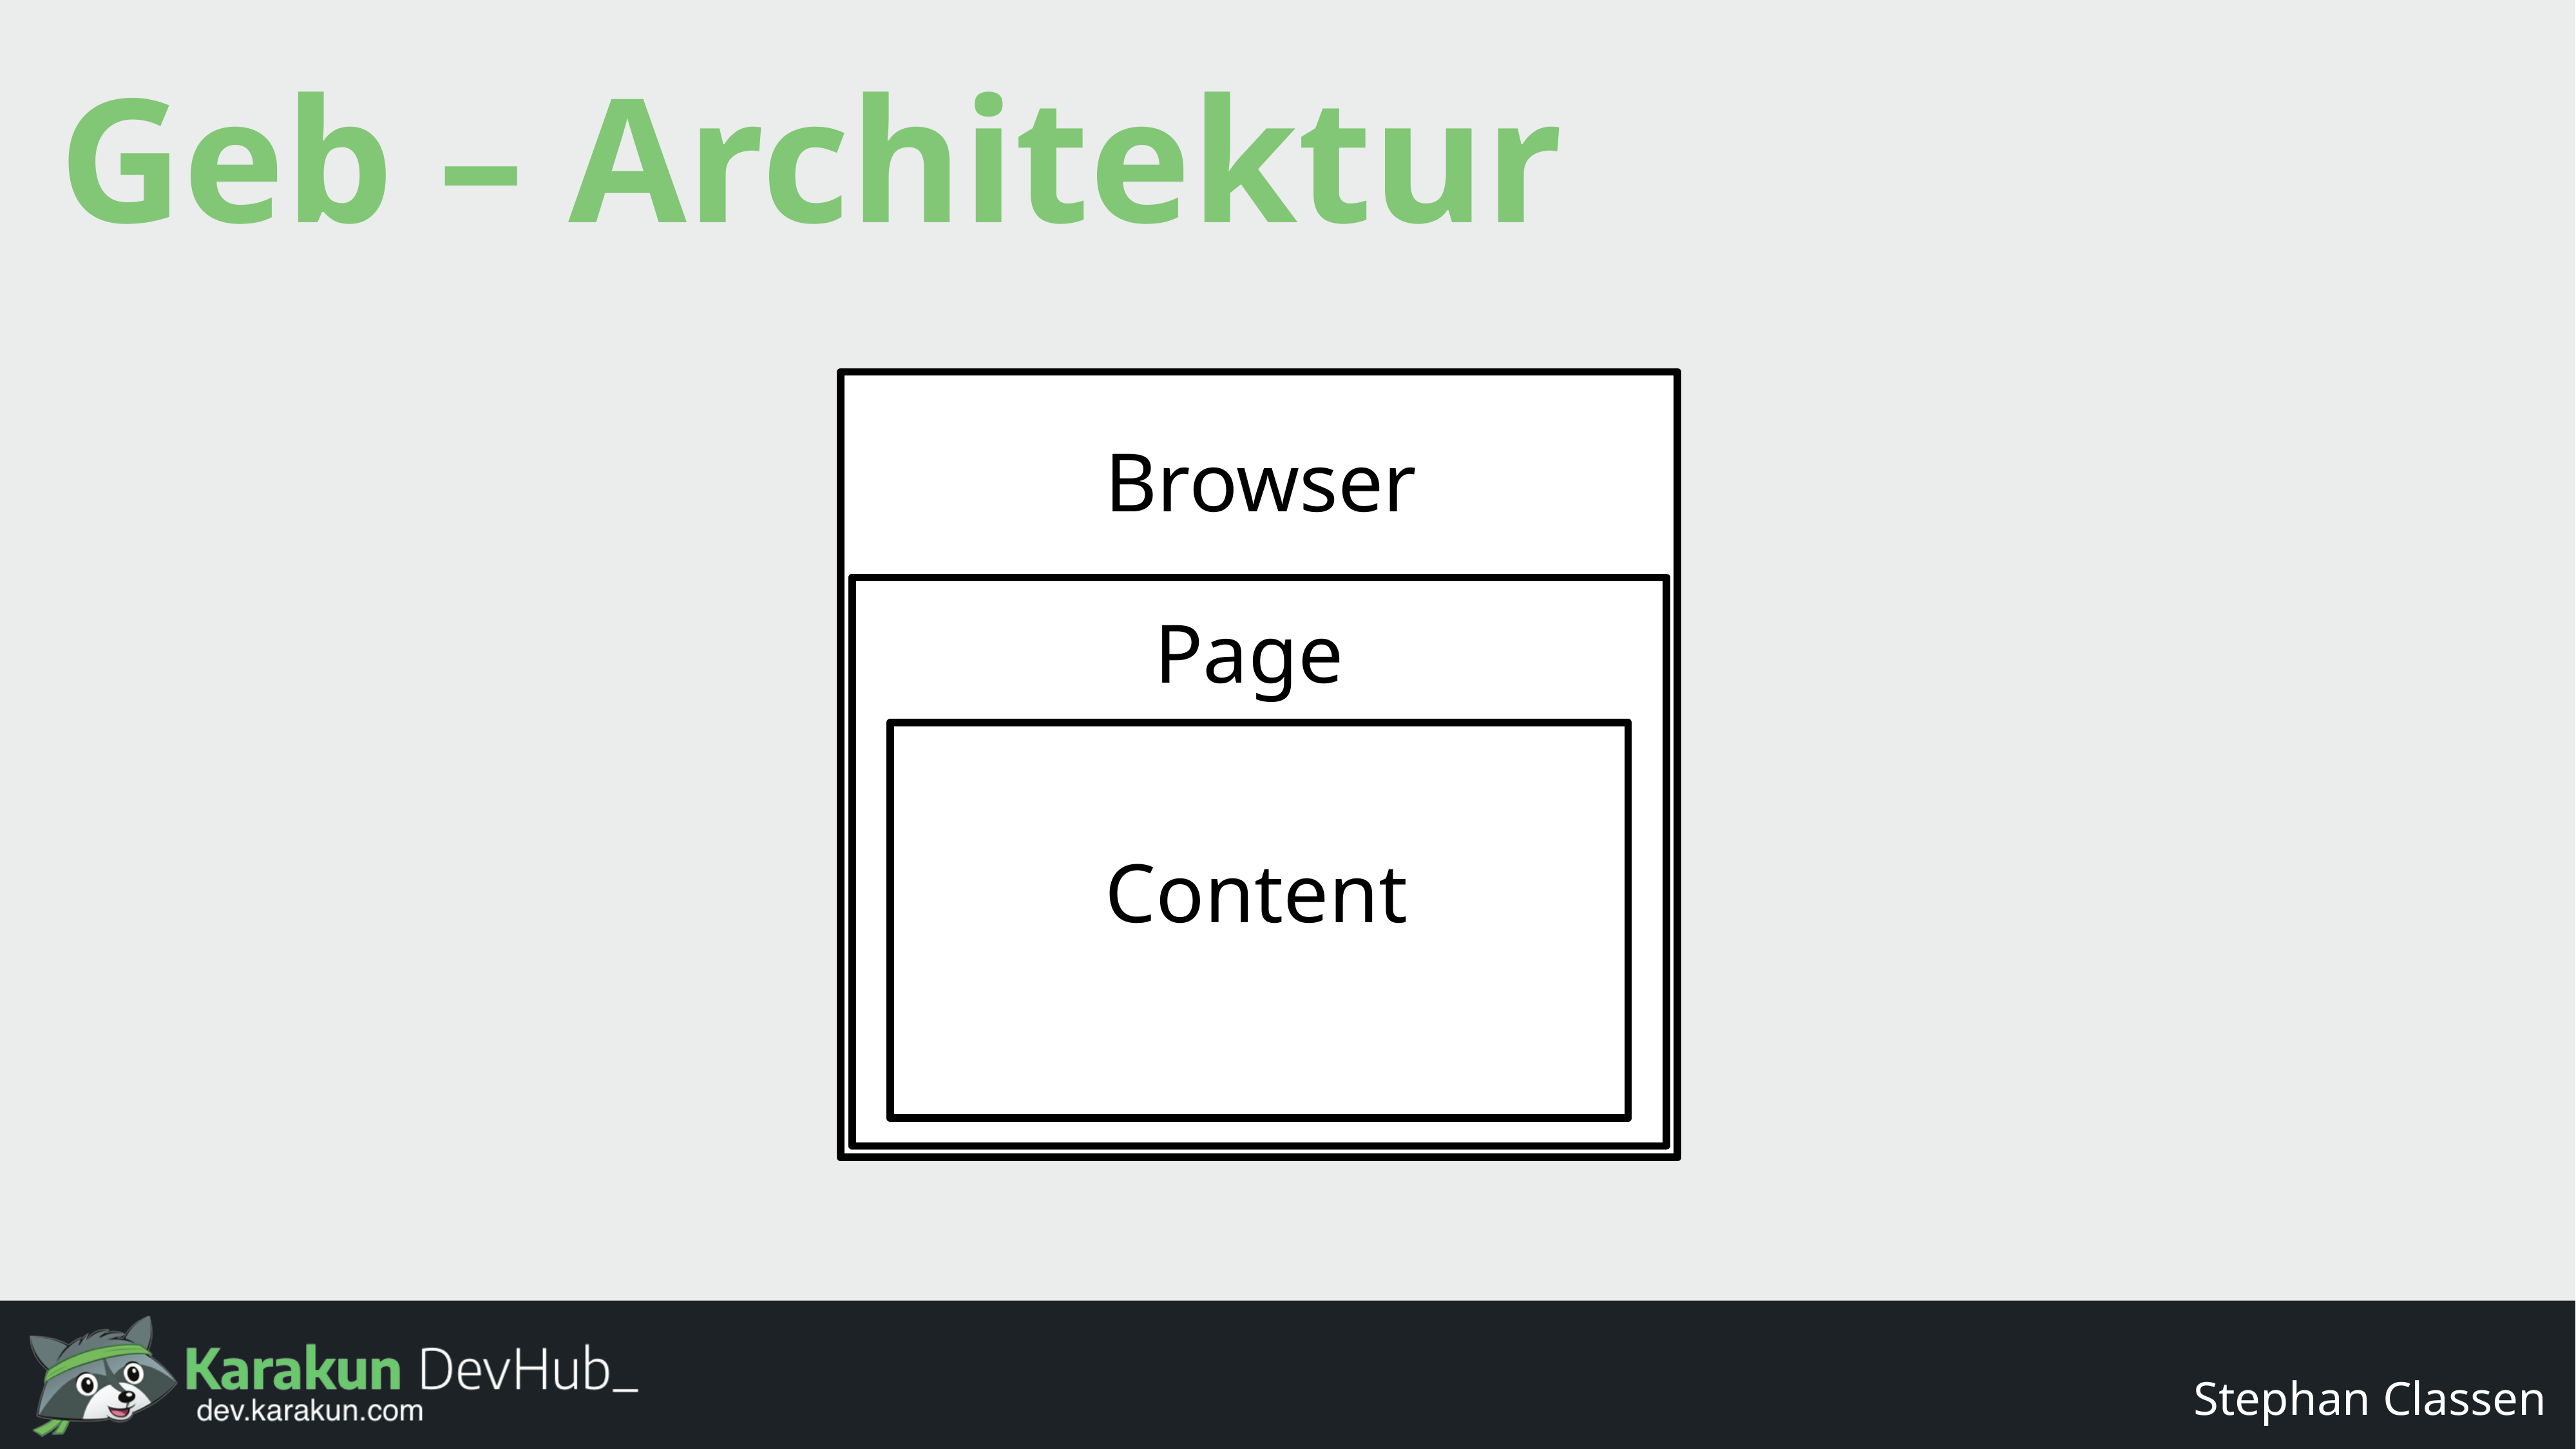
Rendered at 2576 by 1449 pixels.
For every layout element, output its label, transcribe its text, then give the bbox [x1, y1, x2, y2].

text_box [841, 372, 1678, 1157]
text_box Content [1095, 837, 1416, 943]
text_box Stephan Classen [1795, 1361, 2557, 1434]
text_box [0, 1300, 2575, 1449]
text_box Browser [1095, 426, 1428, 533]
text_box Geb – Architektur [49, 34, 2523, 259]
text_box Page [1145, 597, 1357, 704]
picture [30, 1316, 647, 1437]
